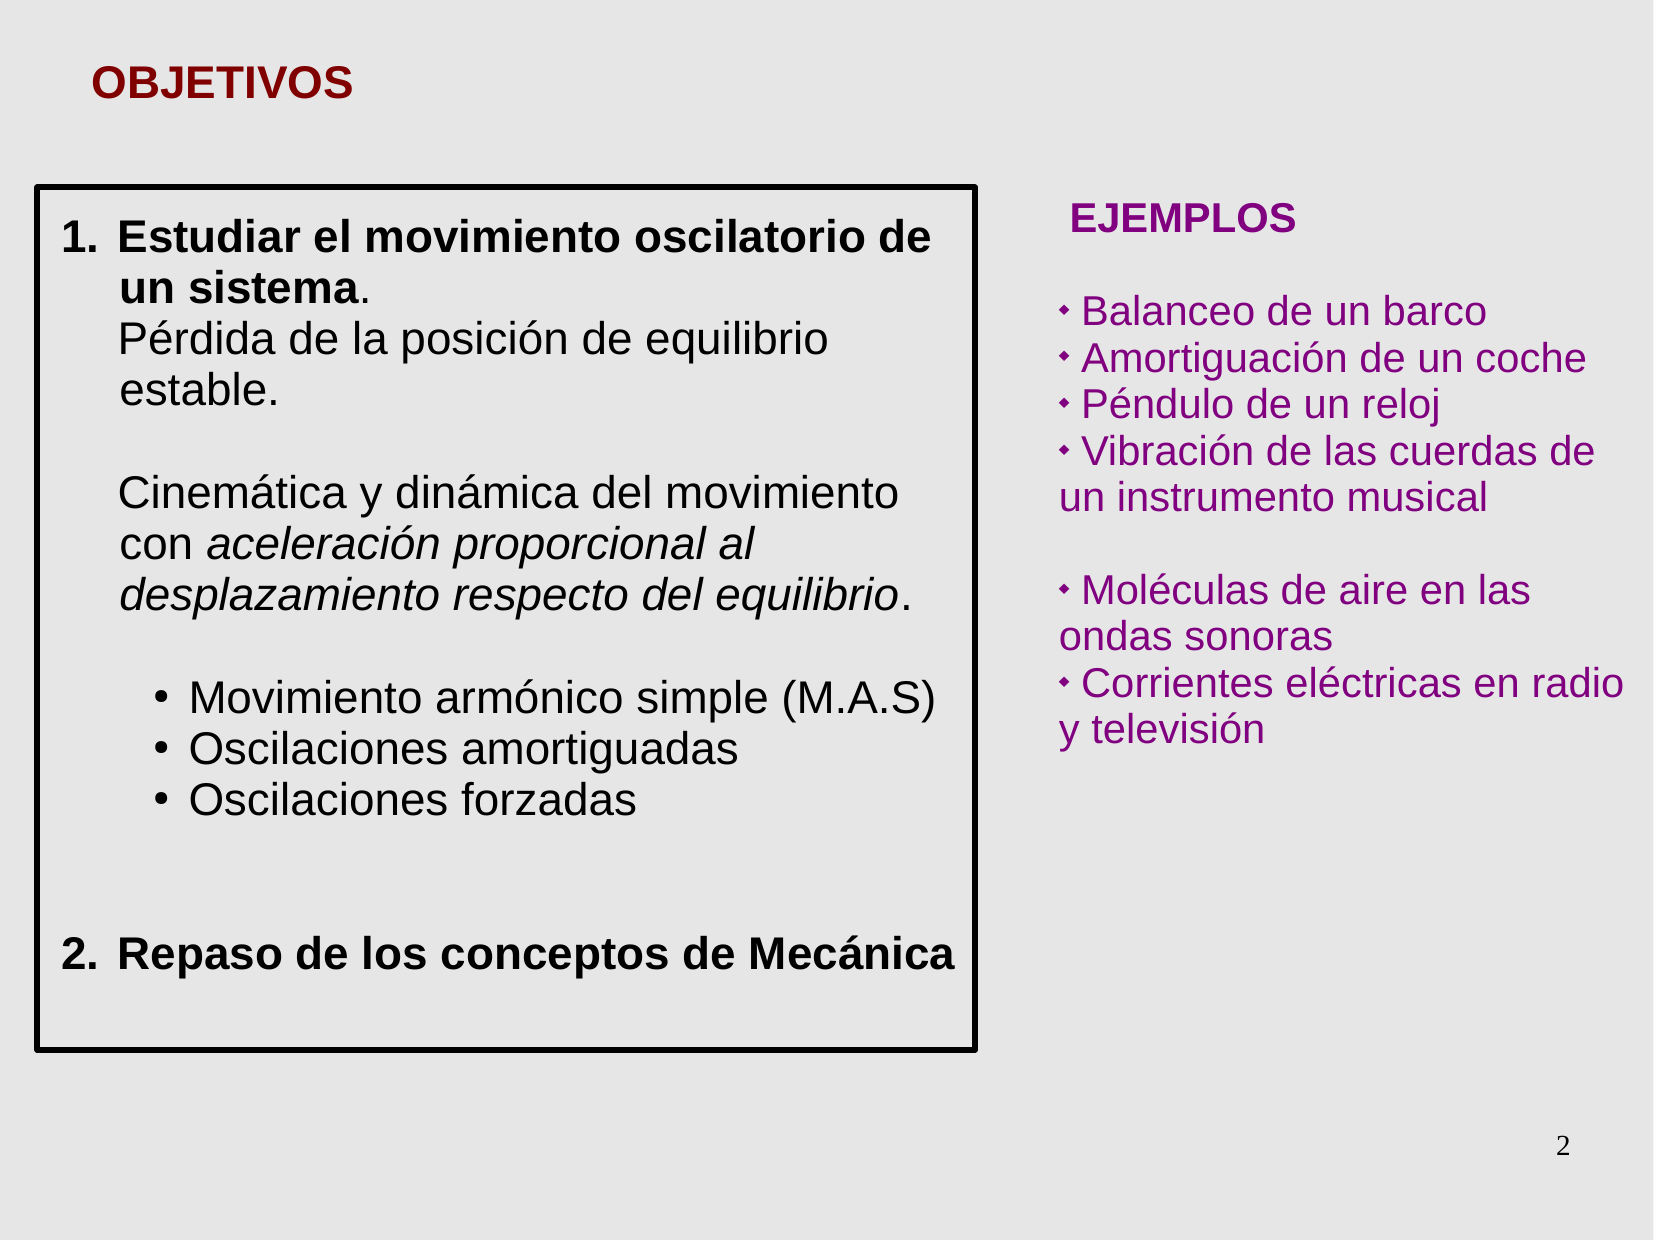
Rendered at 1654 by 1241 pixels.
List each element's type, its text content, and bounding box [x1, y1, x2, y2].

text_box Estudiar el movimiento oscilatorio de un sistema. Pérdida de la posición de equilibrio estable. Cinemática y dinámica del movimiento con aceleración proporcional al desplazamiento respecto del equilibrio. Movimiento armónico simple (M.A.S) Oscilaciones amortiguadas Oscilaciones forzadas Repaso de los conceptos de Mecánica [46, 203, 972, 1039]
text_box OBJETIVOS [77, 49, 711, 116]
text_box EJEMPLOS Balanceo de un barco Amortiguación de un coche Péndulo de un reloj Vibración de las cuerdas de un instrumento musical Moléculas de aire en las ondas sonoras Corrientes eléctricas en radio y televisión [1044, 187, 1645, 761]
